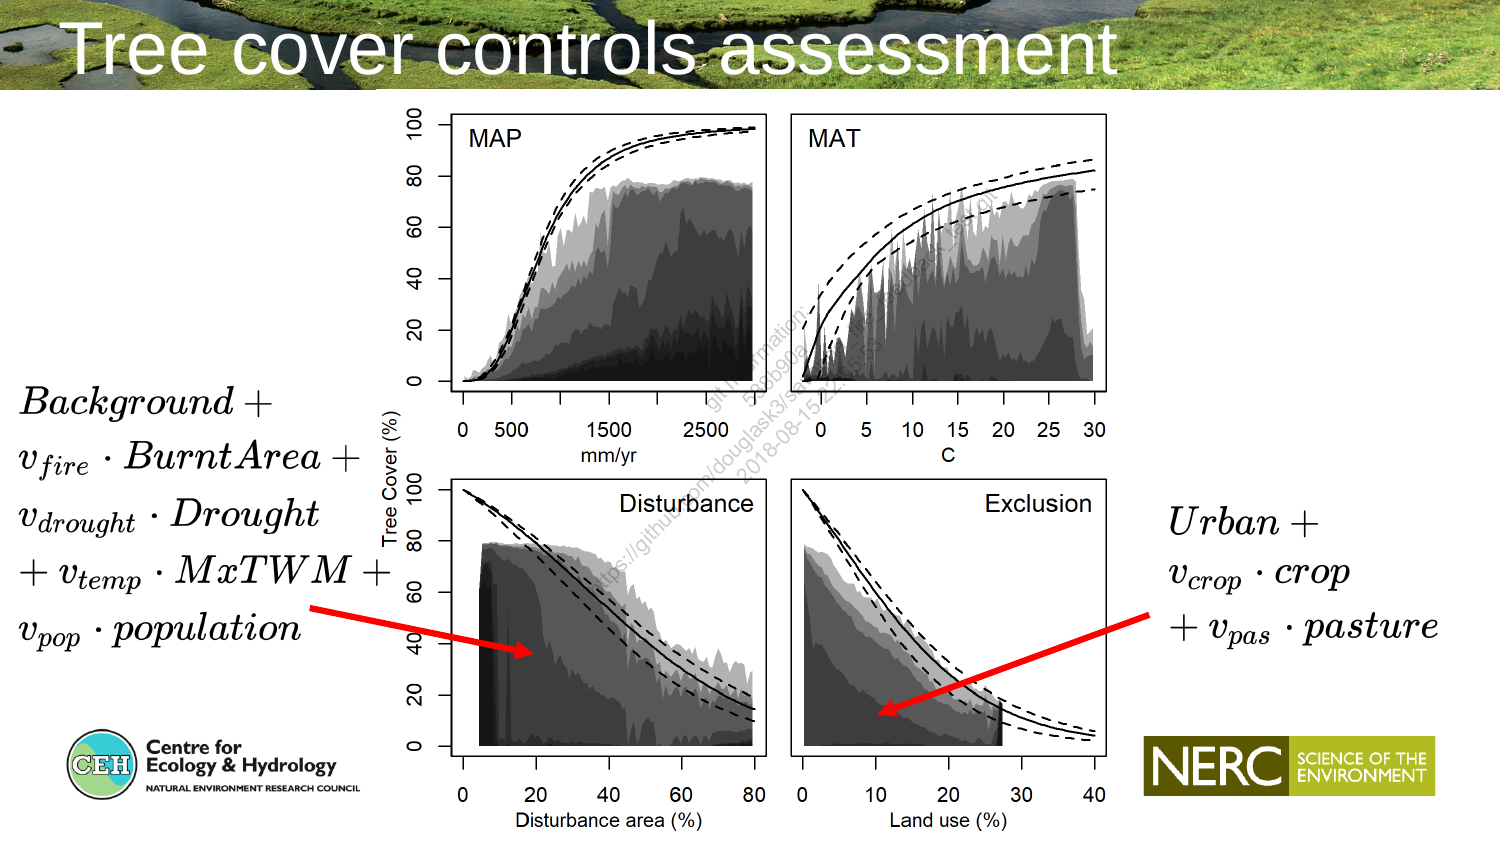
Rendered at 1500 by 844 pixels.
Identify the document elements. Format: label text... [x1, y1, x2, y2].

picture [1167, 502, 1440, 654]
list Tree cover controls assessment [0, 0, 1500, 90]
picture [64, 728, 361, 800]
picture [17, 89, 1131, 844]
picture [1140, 733, 1437, 798]
